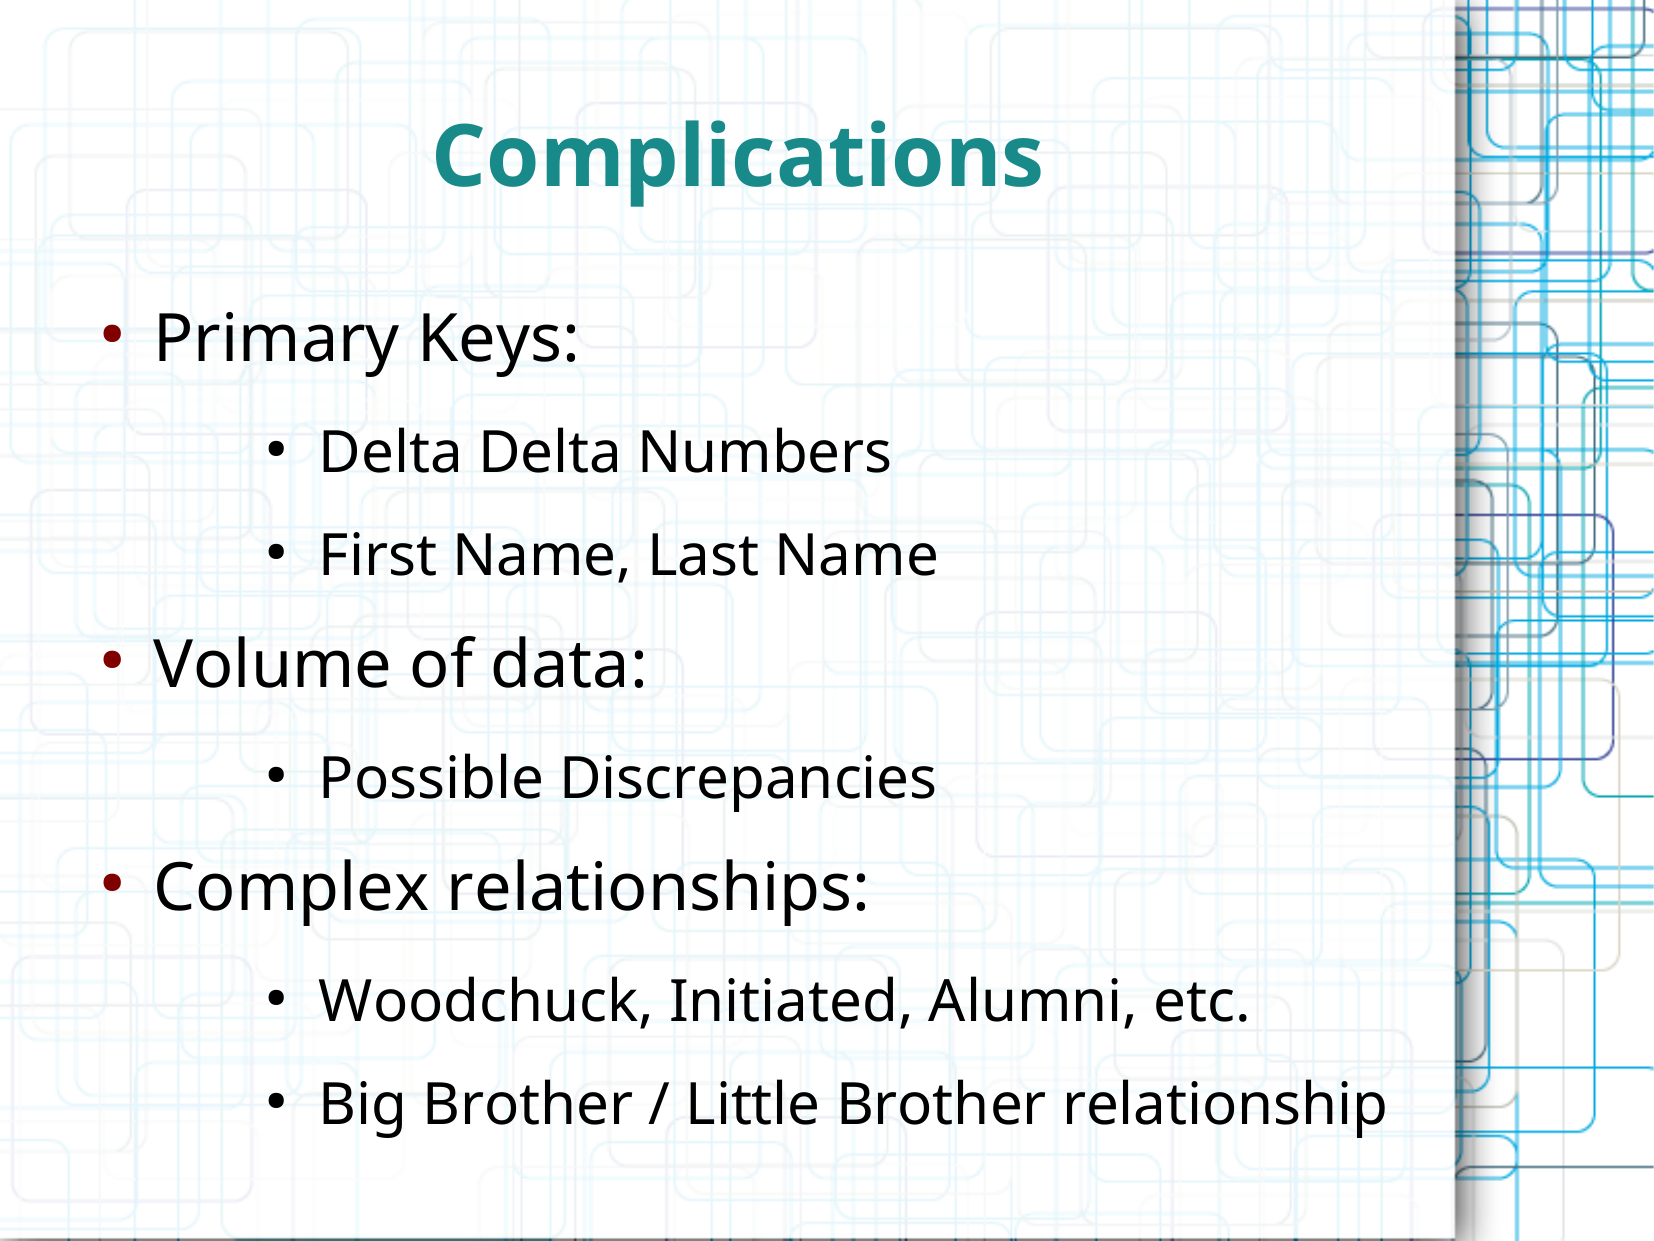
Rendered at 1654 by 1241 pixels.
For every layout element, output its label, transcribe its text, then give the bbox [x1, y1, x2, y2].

list Primary Keys: Delta Delta Numbers First Name, Last Name Volume of data: Possible Discrepancies Complex relationships: Woodchuck, Initiated, Alumni, etc. Big Brother / Little Brother relationship [82, 290, 1418, 1109]
picture [0, 0, 1654, 1241]
title Complications [59, 49, 1418, 257]
